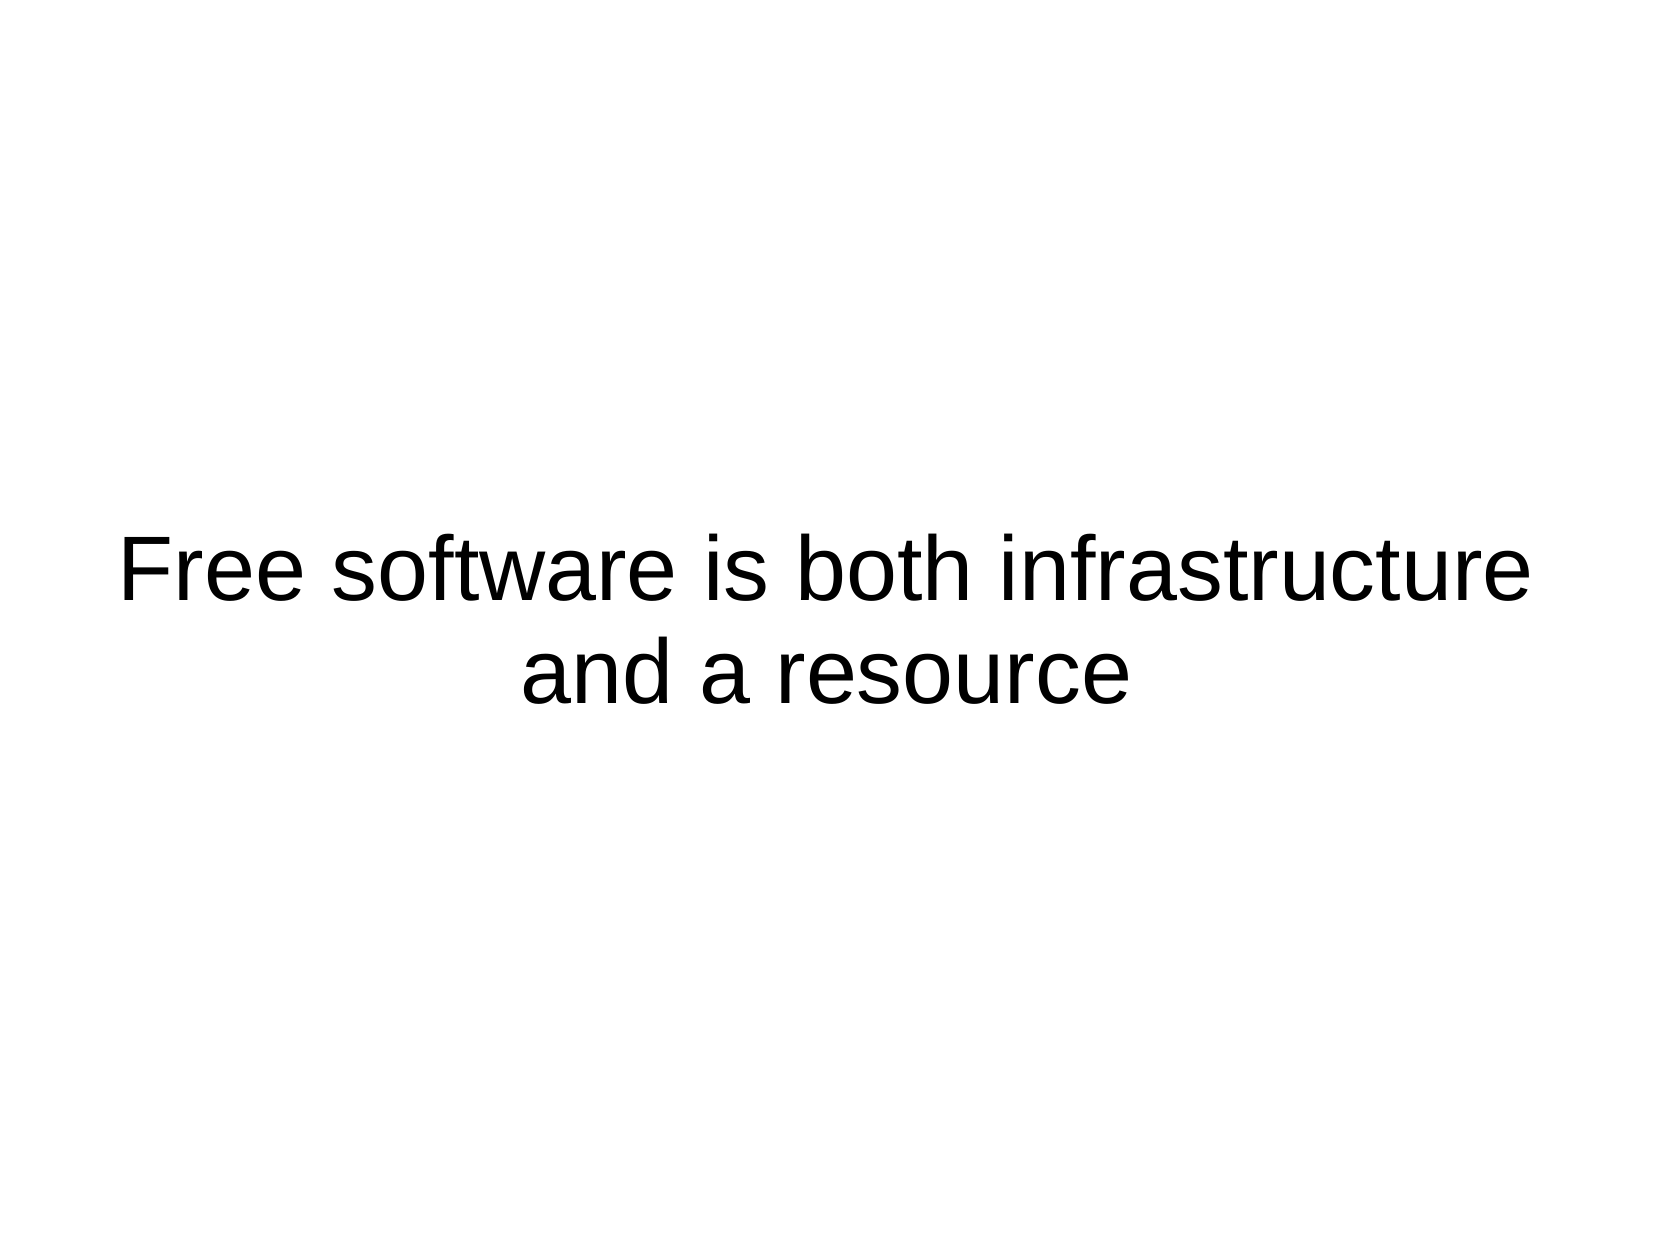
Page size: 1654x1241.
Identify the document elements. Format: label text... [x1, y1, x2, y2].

title Free software is both infrastructure and a resource [82, 516, 1571, 724]
